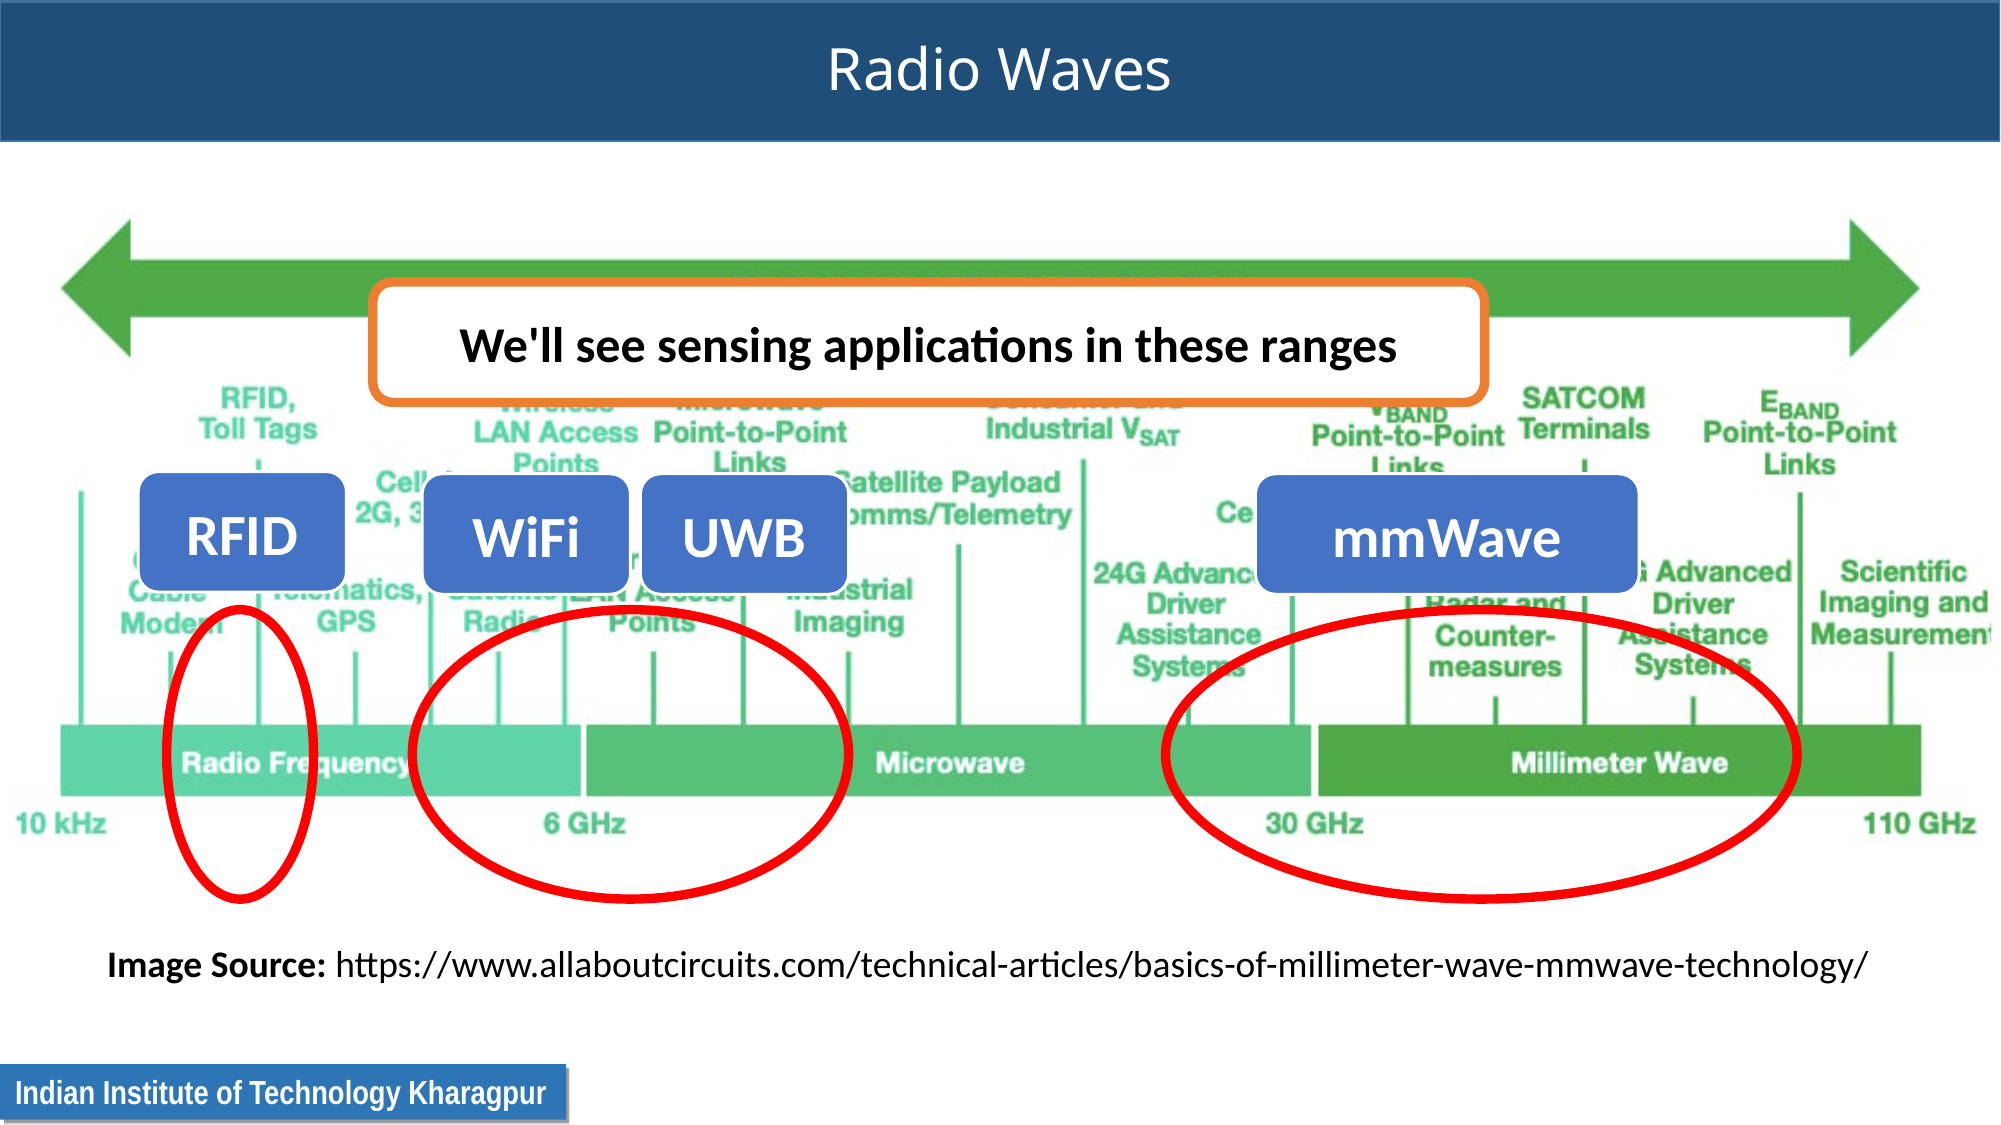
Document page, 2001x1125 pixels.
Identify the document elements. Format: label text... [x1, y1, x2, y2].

text_box We'll see sensing applications in these ranges [372, 281, 1485, 403]
text_box mmWave [1255, 473, 1640, 595]
picture [1171, 615, 1792, 852]
title Radio Waves [0, 1, 2000, 141]
text_box Image Source: https://www.allaboutcircuits.com/technical-articles/basics-of-millimeter-wave-mmwave-technology/ [92, 932, 1998, 993]
picture [417, 615, 843, 852]
picture [172, 615, 308, 852]
text_box UWB [640, 473, 849, 595]
text_box WiFi [422, 473, 631, 595]
text_box RFID [138, 471, 347, 593]
picture [0, 214, 1997, 852]
